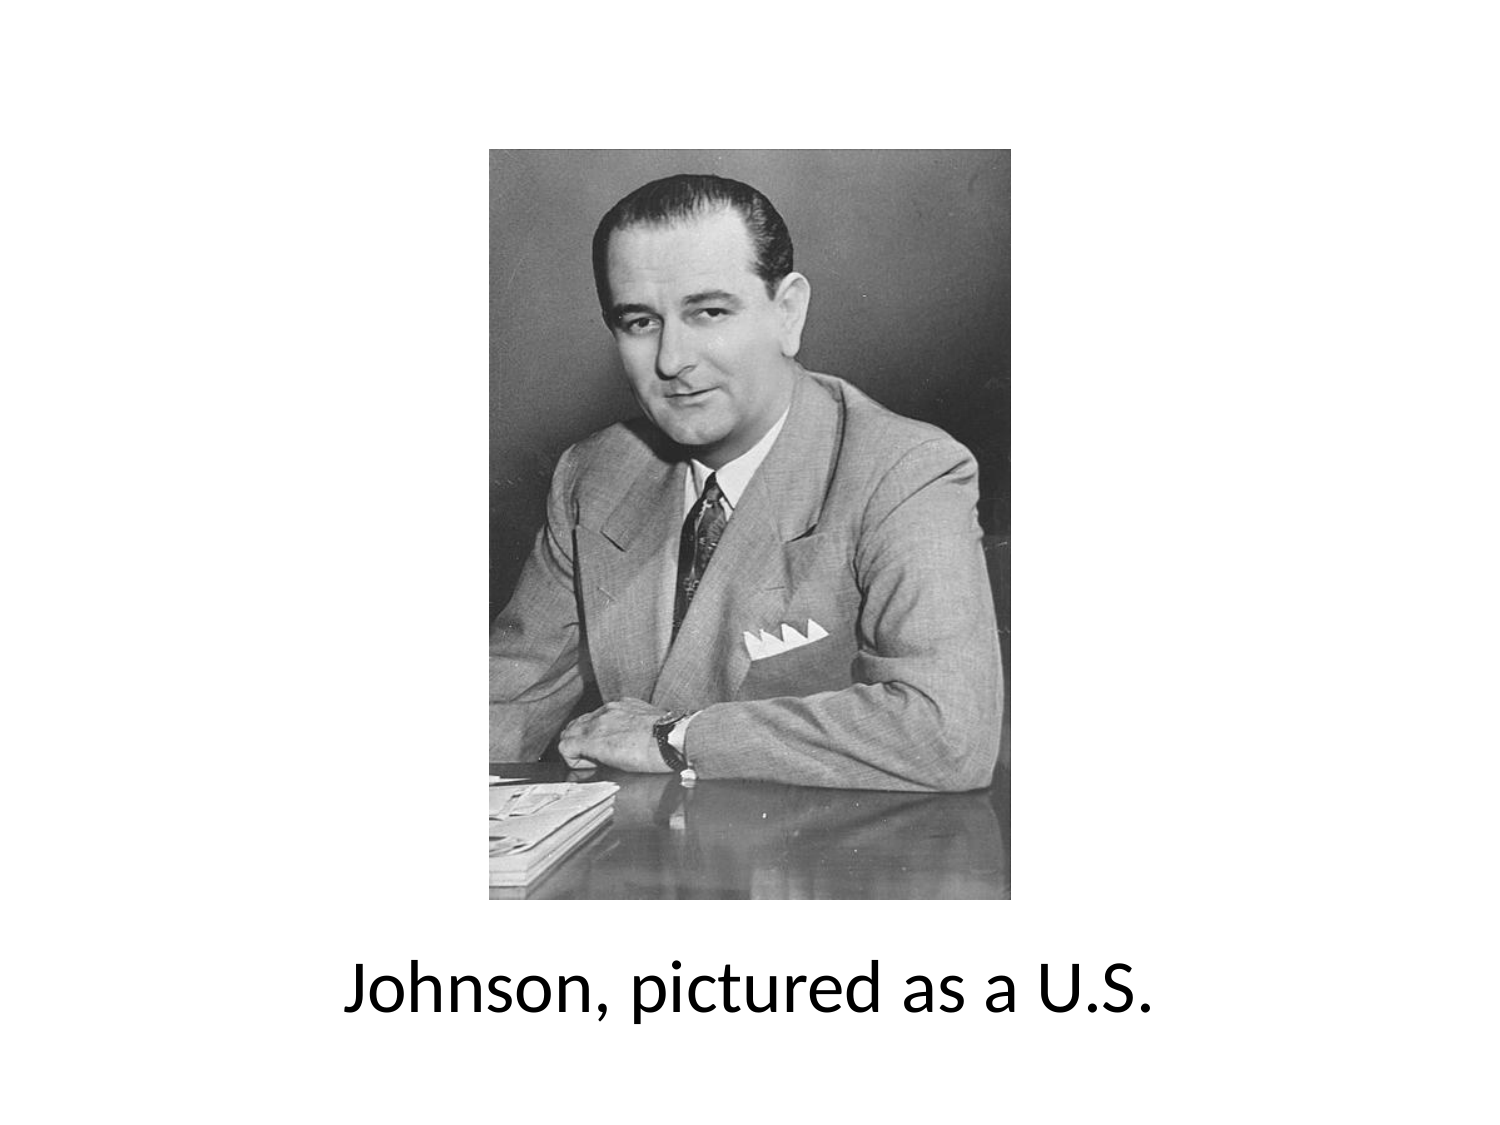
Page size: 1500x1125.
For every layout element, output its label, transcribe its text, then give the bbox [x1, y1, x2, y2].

picture [489, 149, 1011, 900]
text_box Johnson, pictured as a U.S. [328, 929, 1172, 1035]
